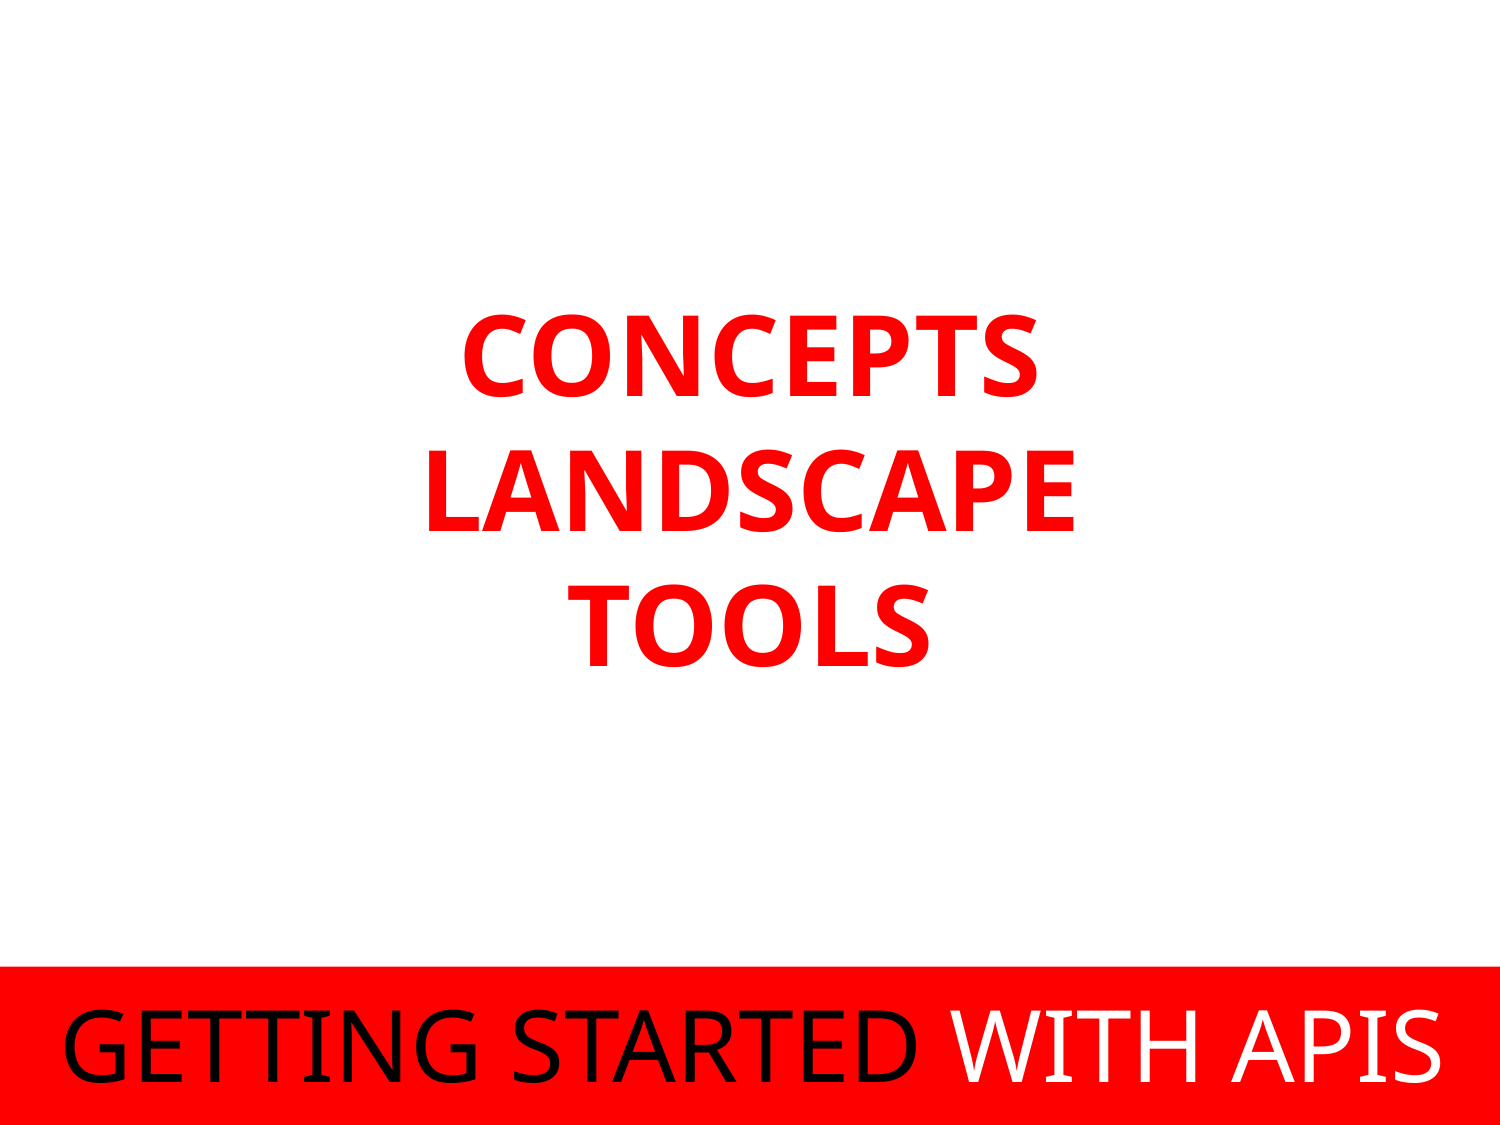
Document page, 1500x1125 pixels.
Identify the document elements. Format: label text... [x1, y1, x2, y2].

list GETTING STARTED WITH APIS [28, 974, 1478, 1111]
title CONCEPTS LANDSCAPE TOOLS [112, 118, 1388, 989]
